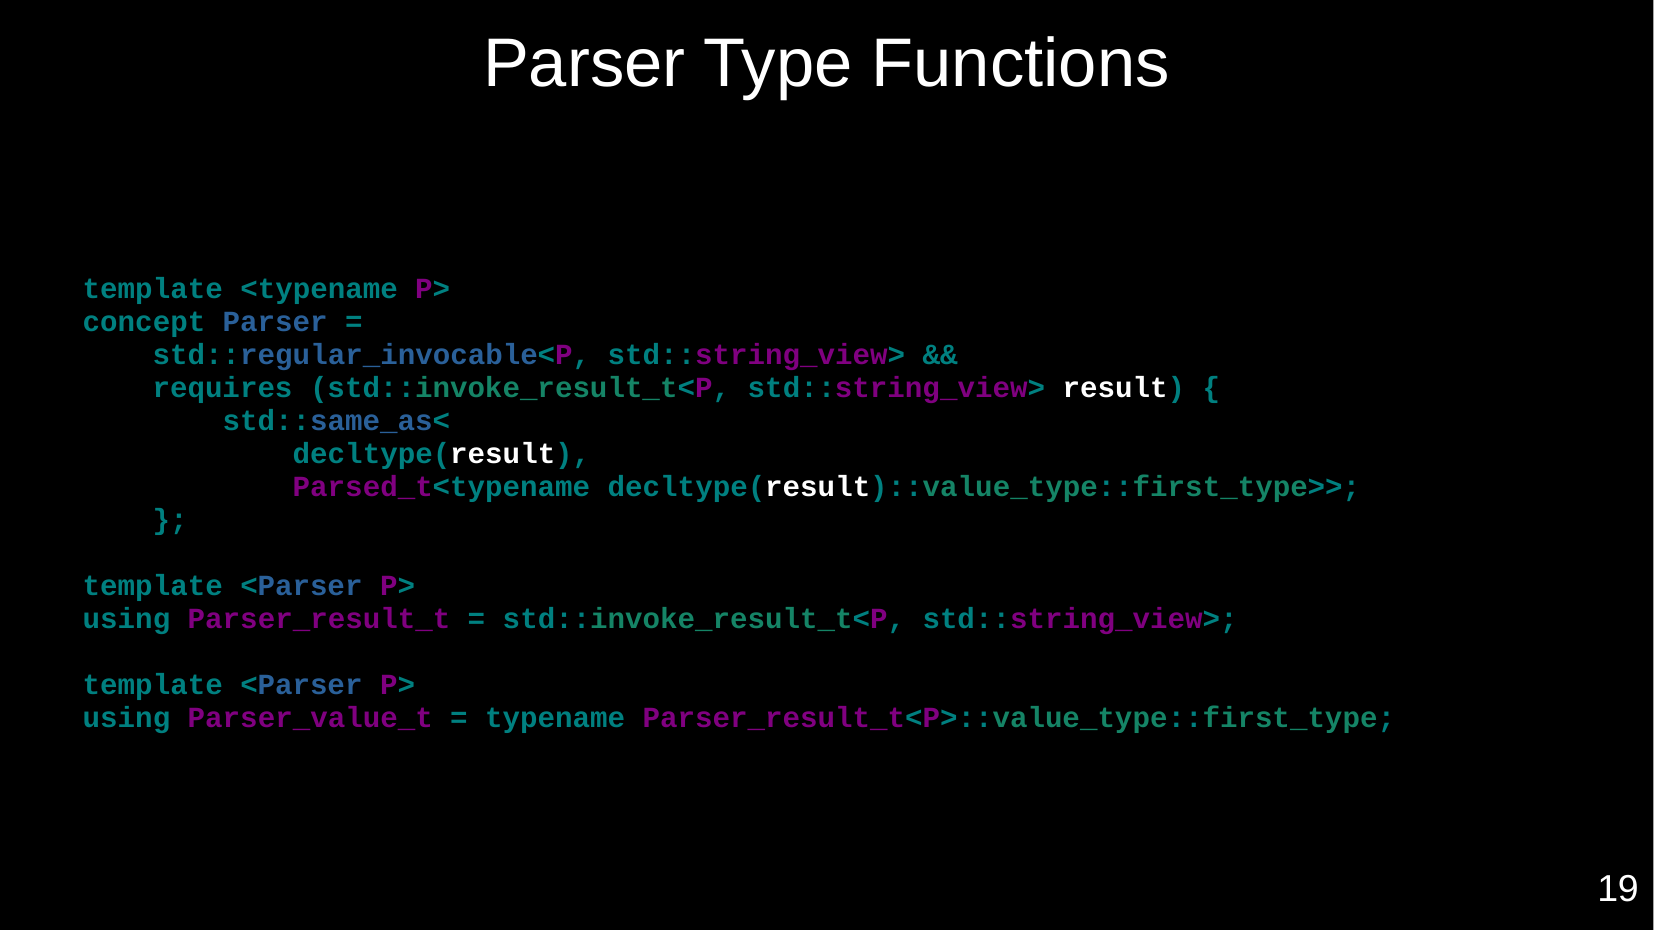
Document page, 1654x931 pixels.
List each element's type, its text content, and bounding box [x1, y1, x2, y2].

subtitle template <typename P> concept Parser = std::regular_invocable<P, std::string_view> && requires (std::invoke_result_t<P, std::string_view> result) { std::same_as< decltype(result), Parsed_t<typename decltype(result)::value_type::first_type>>; }; template <Parser P> using Parser_result_t = std::invoke_result_t<P, std::string_view>; template <Parser P> using Parser_value_t = typename Parser_result_t<P>::value_type::first_type; [82, 141, 1571, 869]
title Parser Type Functions [82, 4, 1571, 121]
text_box <number> [1024, 860, 1654, 931]
